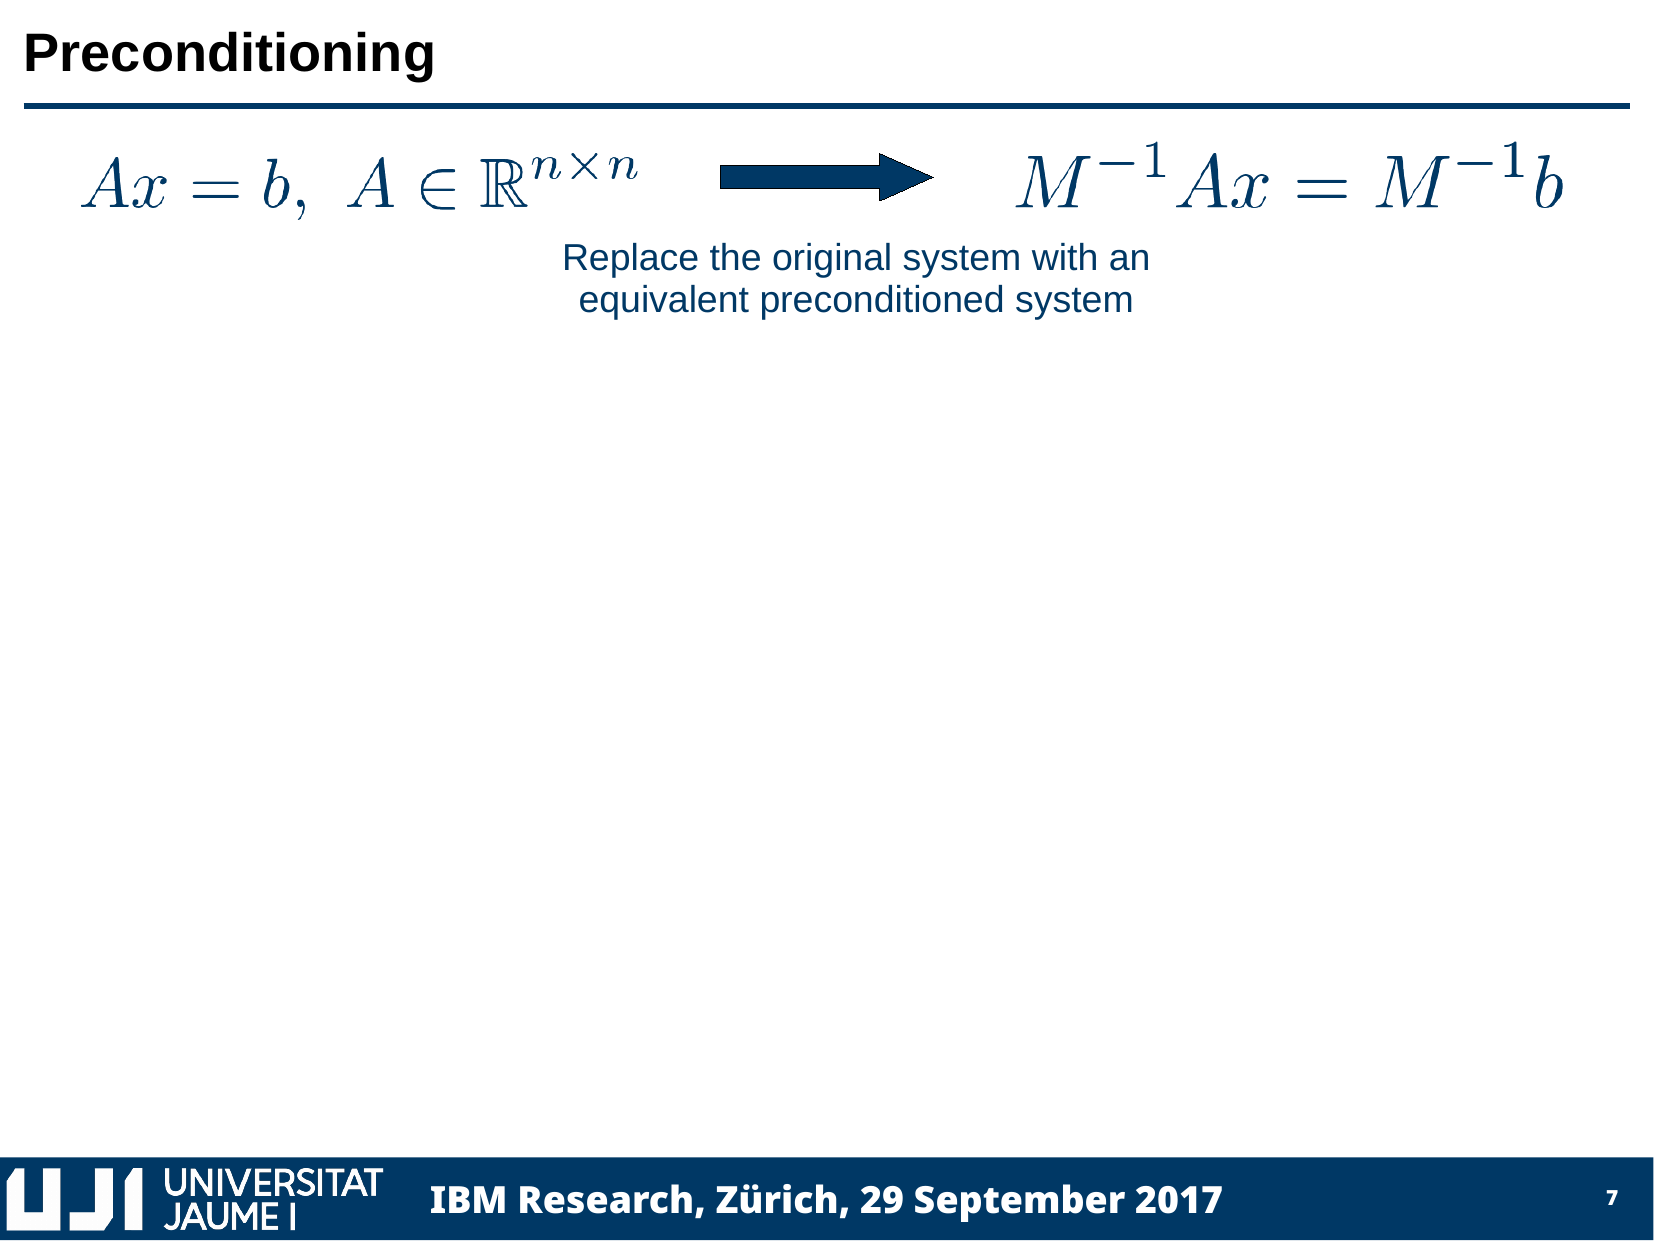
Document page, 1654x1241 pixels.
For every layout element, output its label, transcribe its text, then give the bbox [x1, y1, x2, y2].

picture [81, 153, 638, 220]
picture [1015, 141, 1563, 208]
title Preconditioning [23, 0, 1630, 107]
text_box [720, 153, 934, 201]
picture [0, 1158, 390, 1241]
list Replace the original system with an equivalent preconditioned system [437, 236, 1205, 343]
